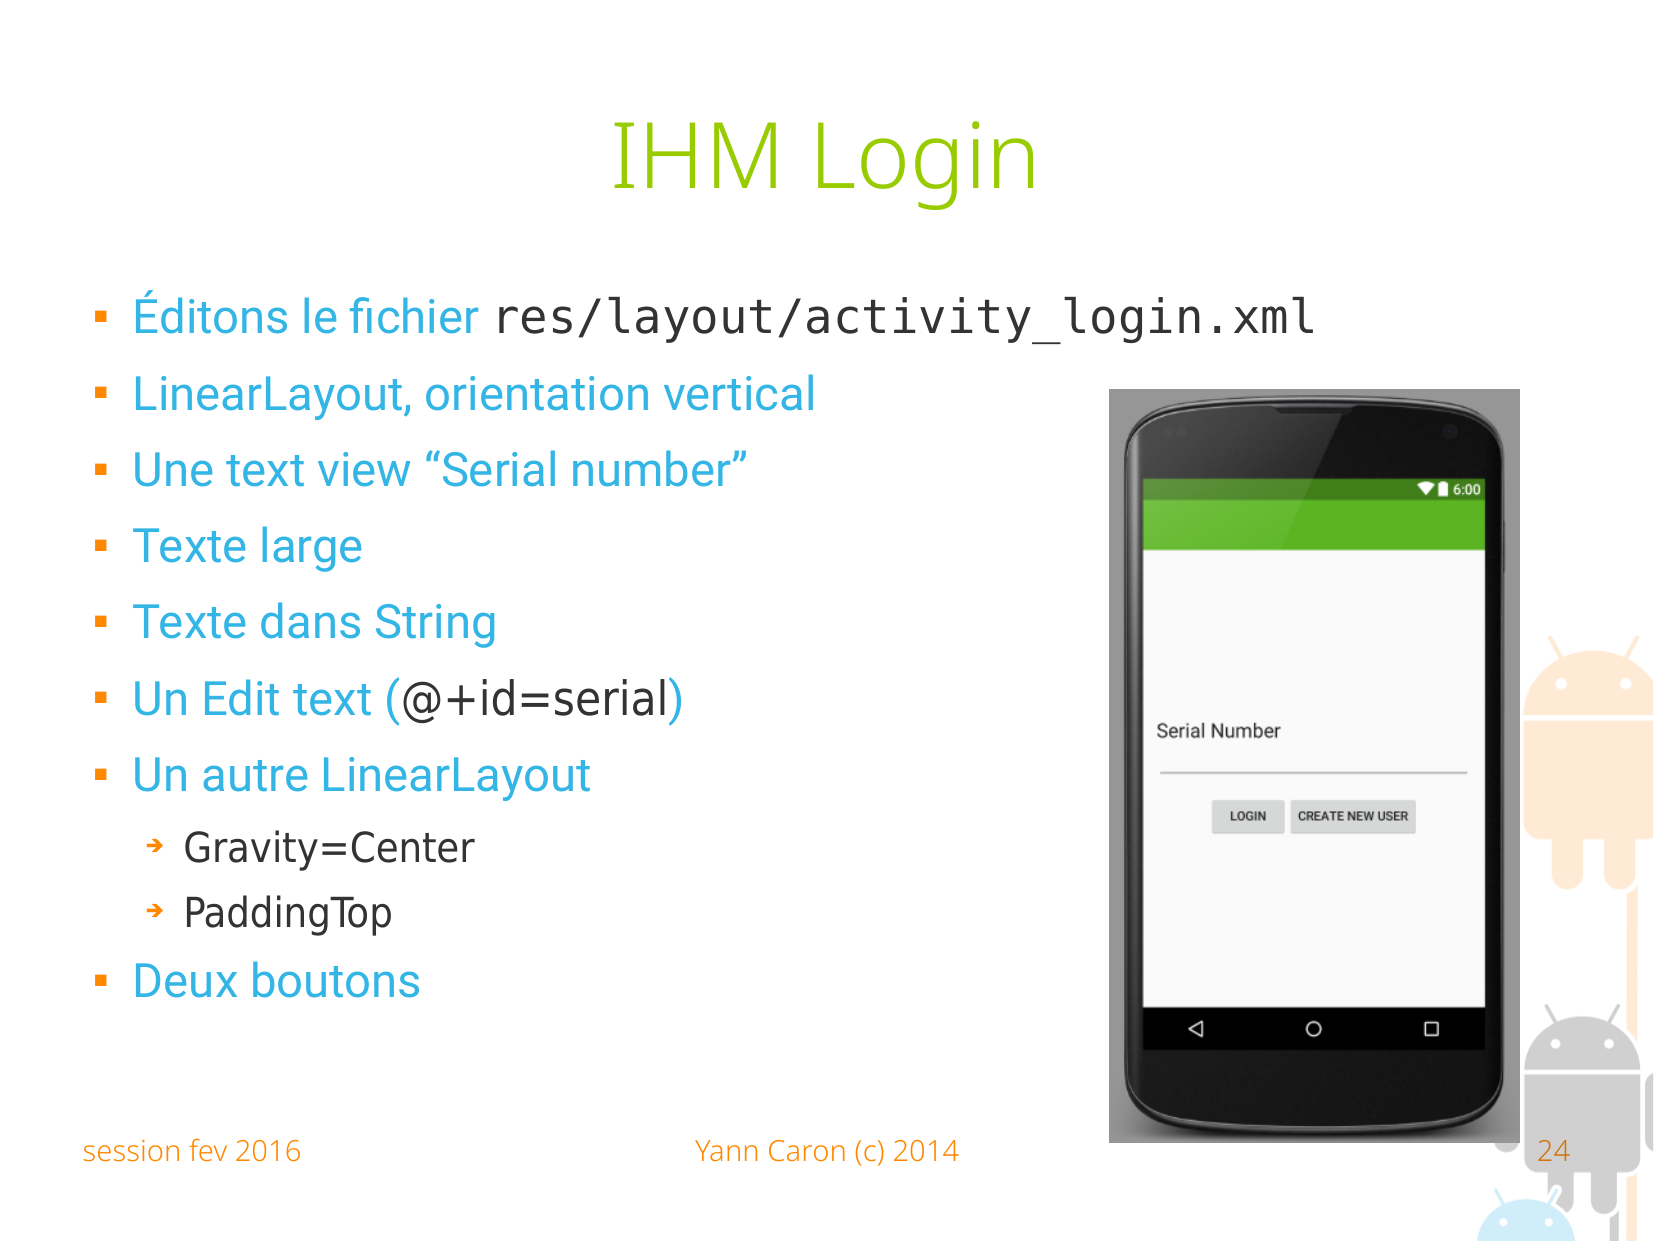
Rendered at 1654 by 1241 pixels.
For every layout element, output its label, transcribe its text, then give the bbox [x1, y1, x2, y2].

picture [240, 389, 1654, 1241]
list Éditons le fichier res/layout/activity_login.xml LinearLayout, orientation vertical Une text view “Serial number” Texte large Texte dans String Un Edit text (@+id=serial) Un autre LinearLayout Gravity=Center PaddingTop Deux boutons [82, 290, 1571, 1010]
title IHM Login [82, 49, 1571, 257]
